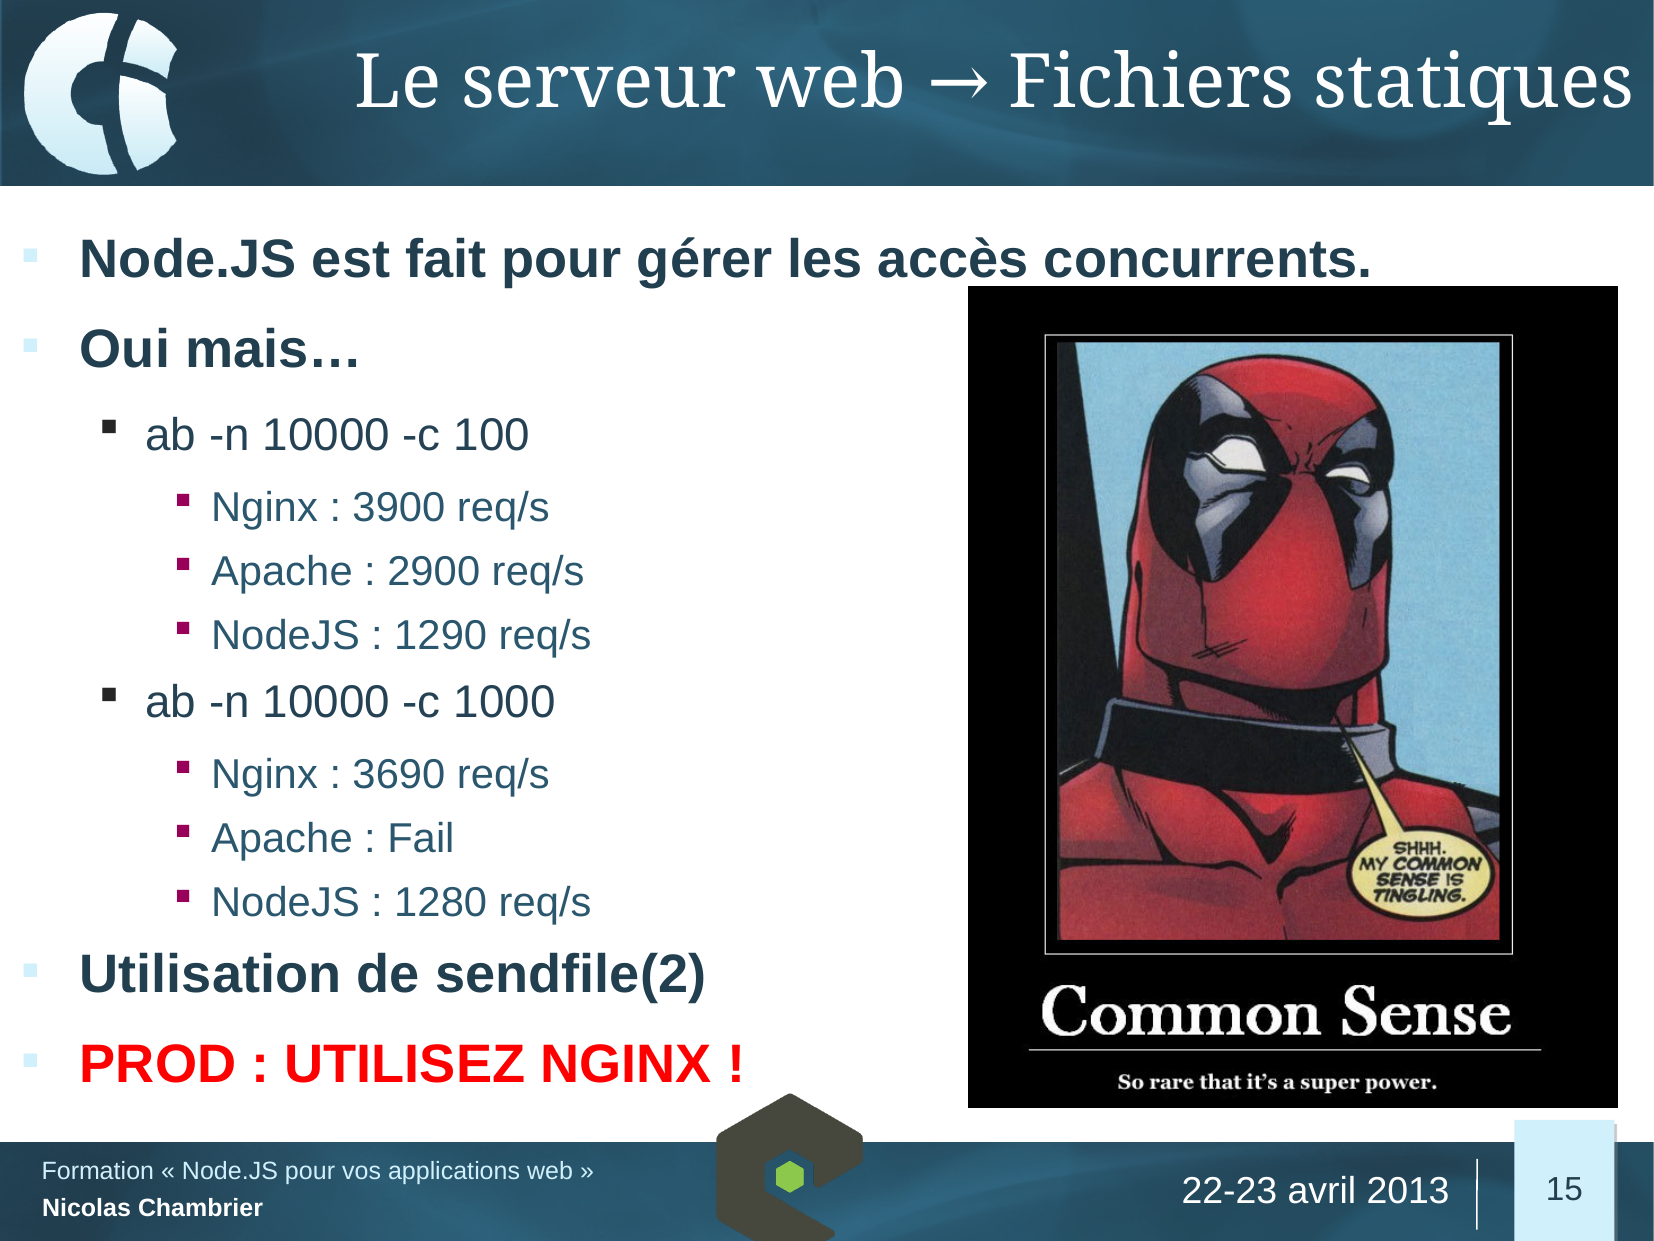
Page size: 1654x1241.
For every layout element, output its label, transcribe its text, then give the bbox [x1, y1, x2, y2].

picture [0, 0, 221, 187]
list Node.JS est fait pour gérer les accès concurrents. Oui mais… ab -n 10000 -c 100 Nginx : 3900 req/s Apache : 2900 req/s NodeJS : 1290 req/s ab -n 10000 -c 1000 Nginx : 3690 req/s Apache : Fail NodeJS : 1280 req/s Utilisation de sendfile(2) PROD : UTILISEZ NGINX ! [23, 224, 1619, 1108]
picture [716, 1108, 863, 1241]
title Le serveur web → Fichiers statiques [226, 0, 1654, 187]
picture [968, 286, 1618, 1108]
